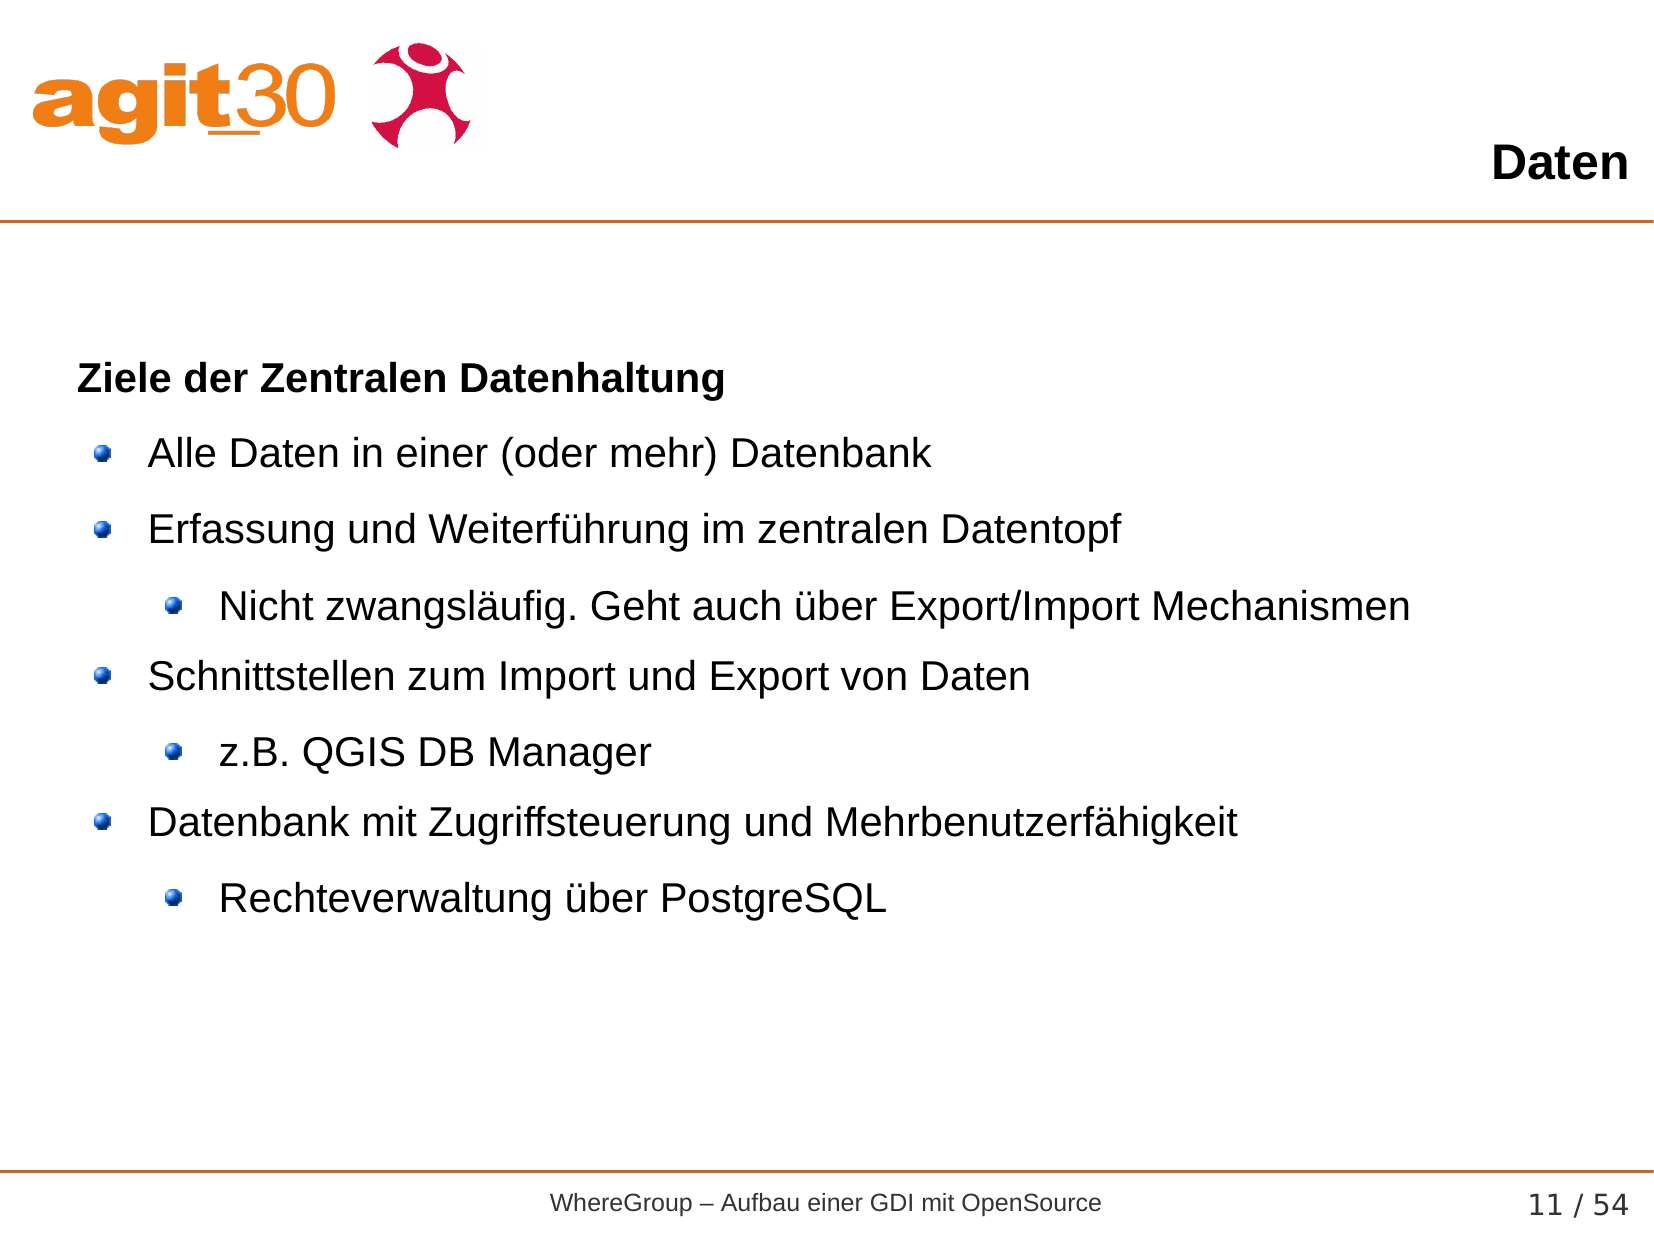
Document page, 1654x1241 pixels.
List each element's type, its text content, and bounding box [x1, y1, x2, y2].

list Ziele der Zentralen Datenhaltung Alle Daten in einer (oder mehr) Datenbank Erfassung und Weiterführung im zentralen Datentopf Nicht zwangsläufig. Geht auch über Export/Import Mechanismen Schnittstellen zum Import und Export von Daten z.B. QGIS DB Manager Datenbank mit Zugriffsteuerung und Mehrbenutzerfähigkeit Rechteverwaltung über PostgreSQL [76, 354, 1565, 1173]
picture [29, 58, 340, 148]
title Daten [242, 118, 1630, 207]
